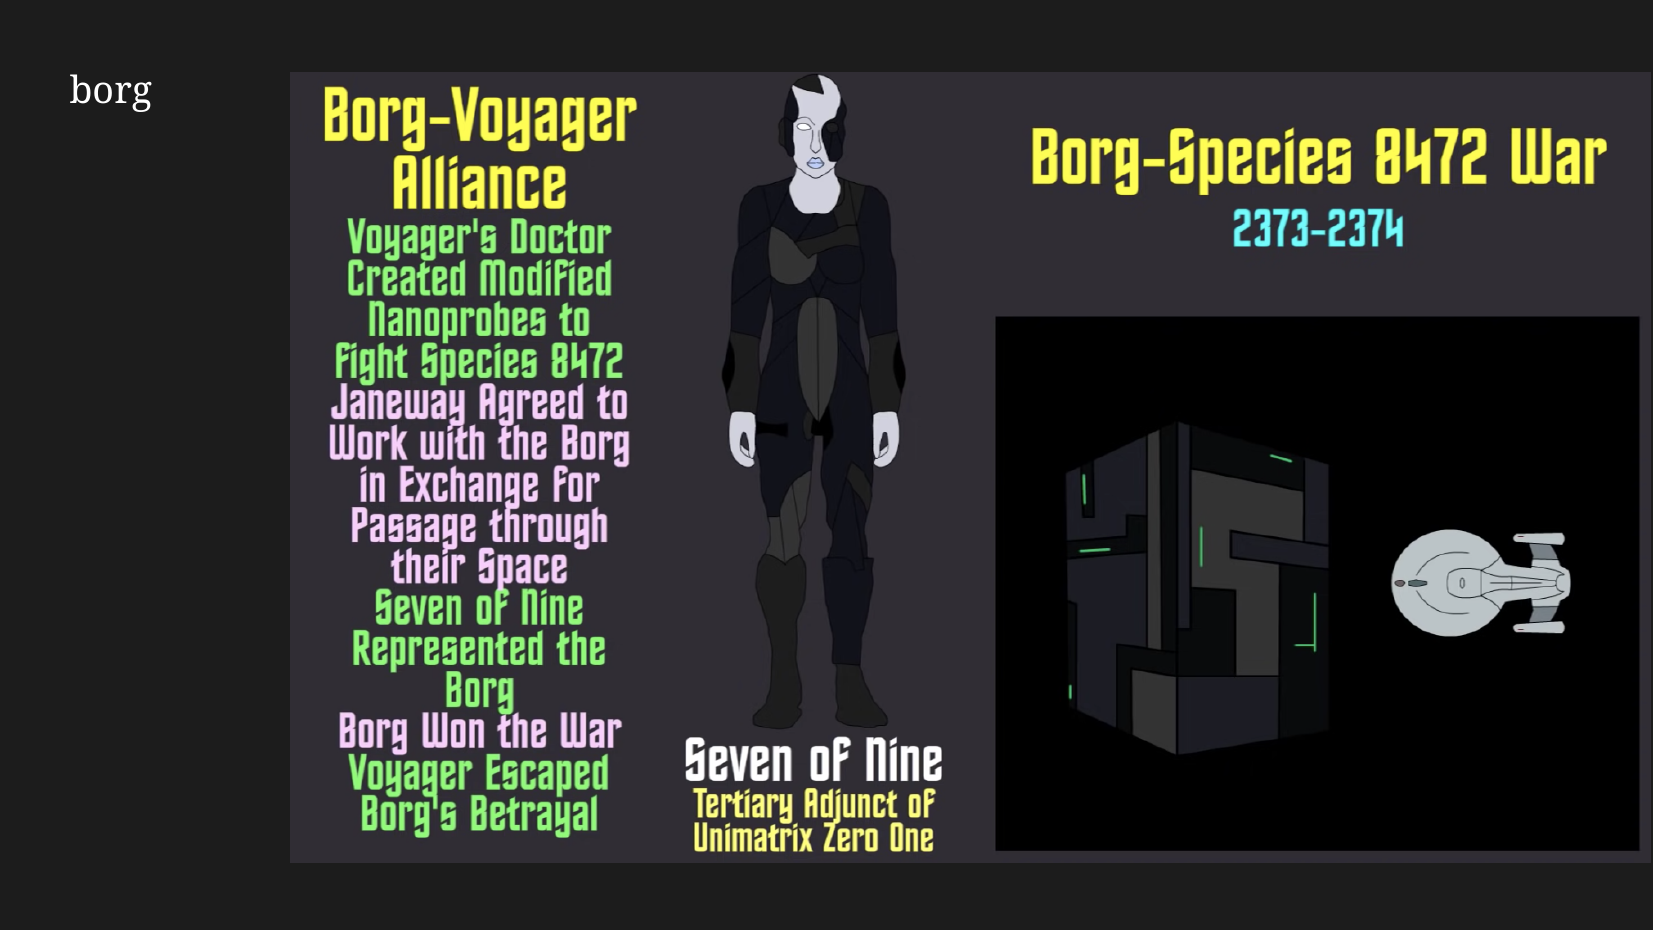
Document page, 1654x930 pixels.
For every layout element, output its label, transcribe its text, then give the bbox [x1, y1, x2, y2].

picture [290, 72, 1651, 863]
text_box borg [54, 56, 451, 113]
